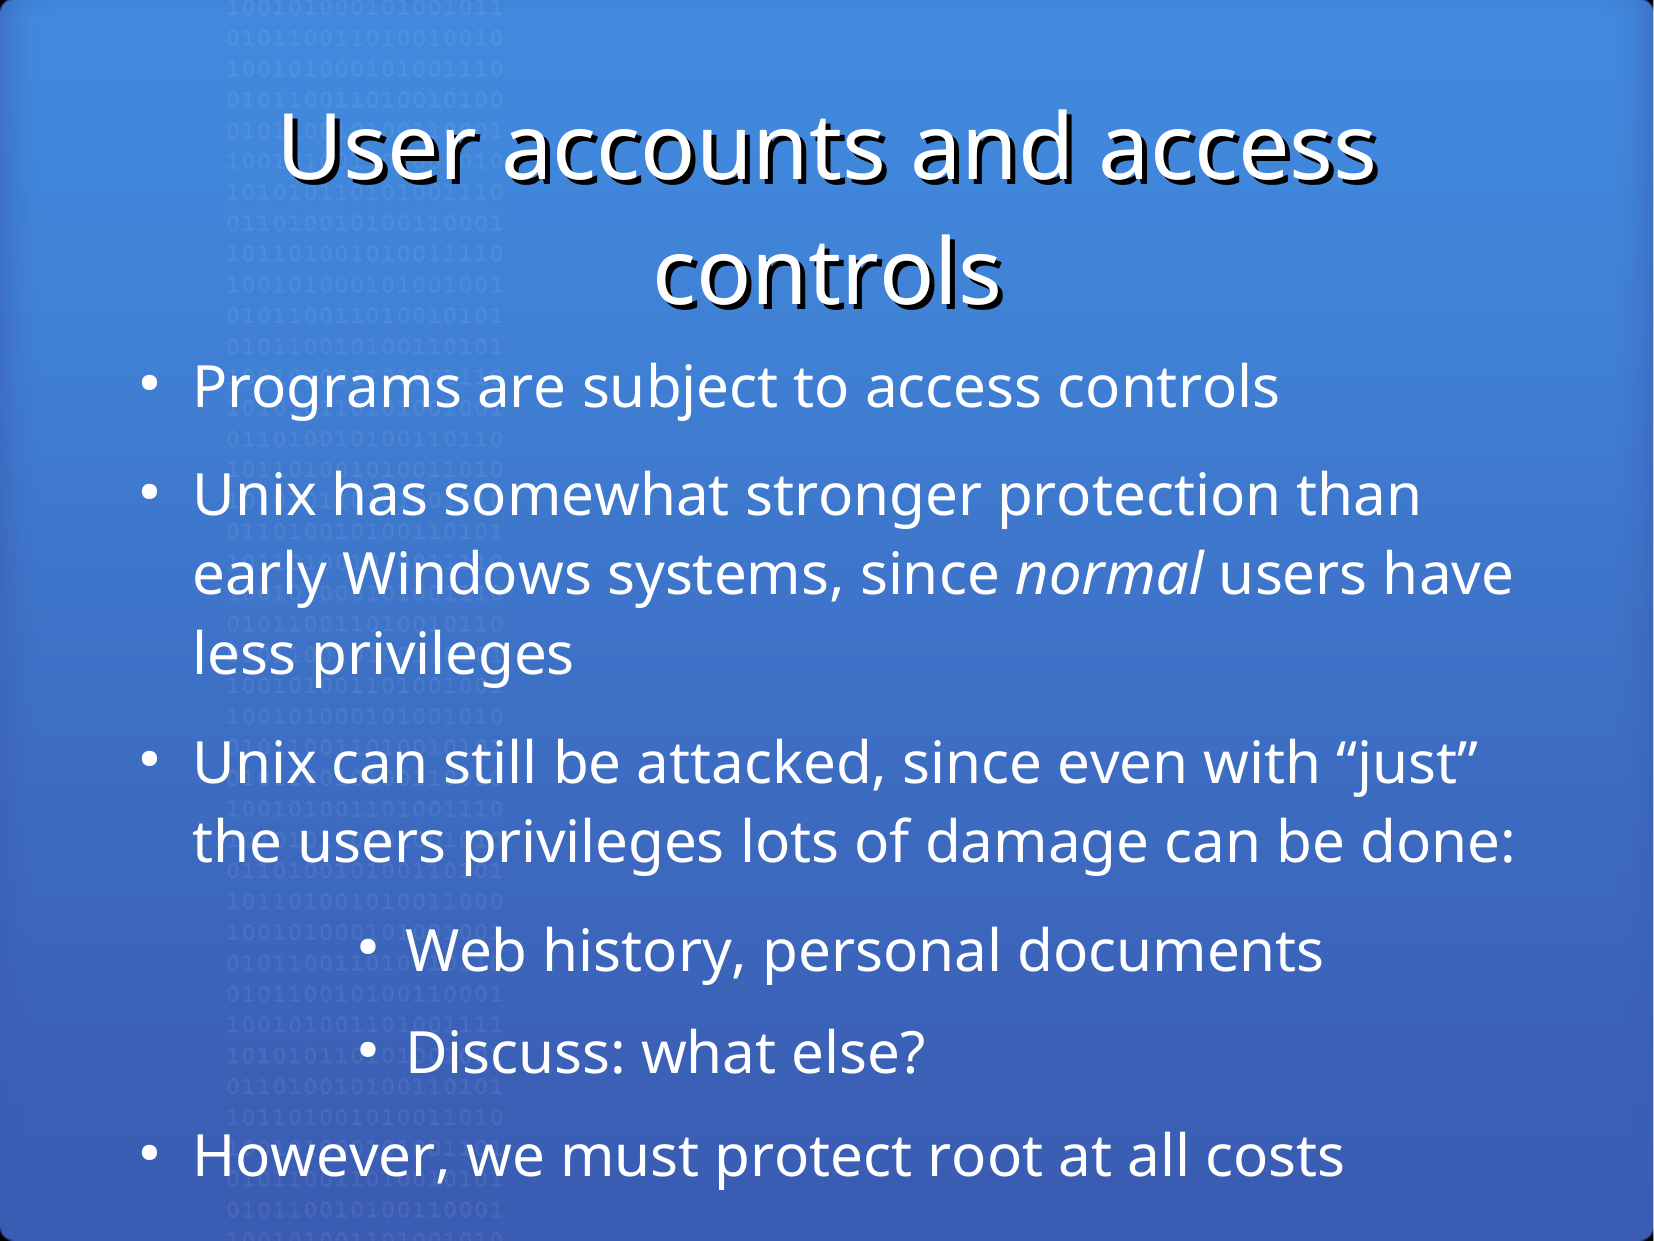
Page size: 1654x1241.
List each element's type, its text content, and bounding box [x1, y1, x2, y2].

list Programs are subject to access controls Unix has somewhat stronger protection than early Windows systems, since normal users have less privileges Unix can still be attacked, since even with “just” the users privileges lots of damage can be done: Web history, personal documents Discuss: what else? However, we must protect root at all costs [121, 344, 1534, 1127]
title User accounts and access controls [121, 99, 1534, 314]
picture [0, 0, 1654, 1241]
